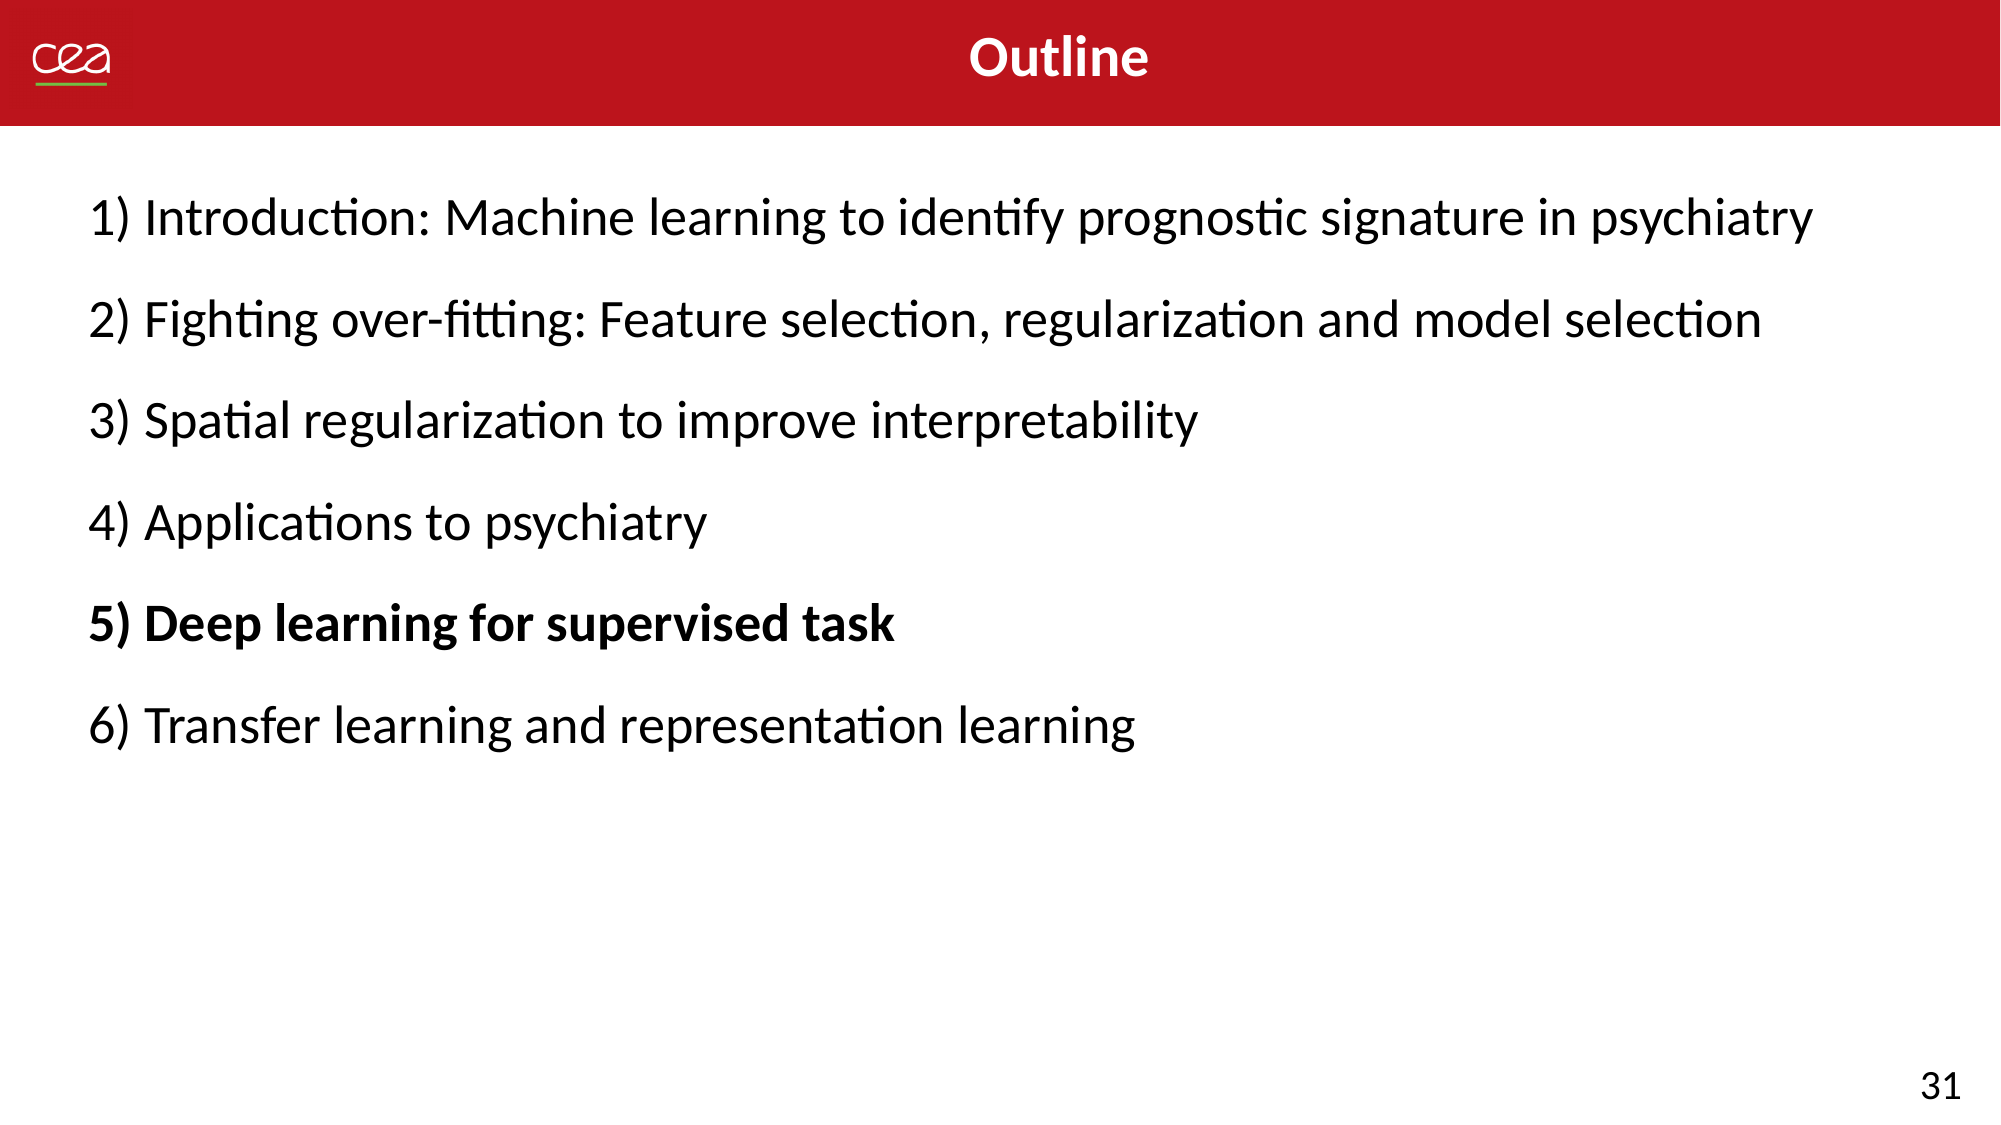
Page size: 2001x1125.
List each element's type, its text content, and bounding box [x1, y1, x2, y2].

picture [9, 8, 120, 109]
text_box Introduction: Machine learning to identify prognostic signature in psychiatry Fighting over-fitting: Feature selection, regularization and model selection Spatial regularization to improve interpretability Applications to psychiatry Deep learning for supervised task Transfer learning and representation learning [73, 187, 1832, 765]
title Outline [120, 0, 2000, 124]
